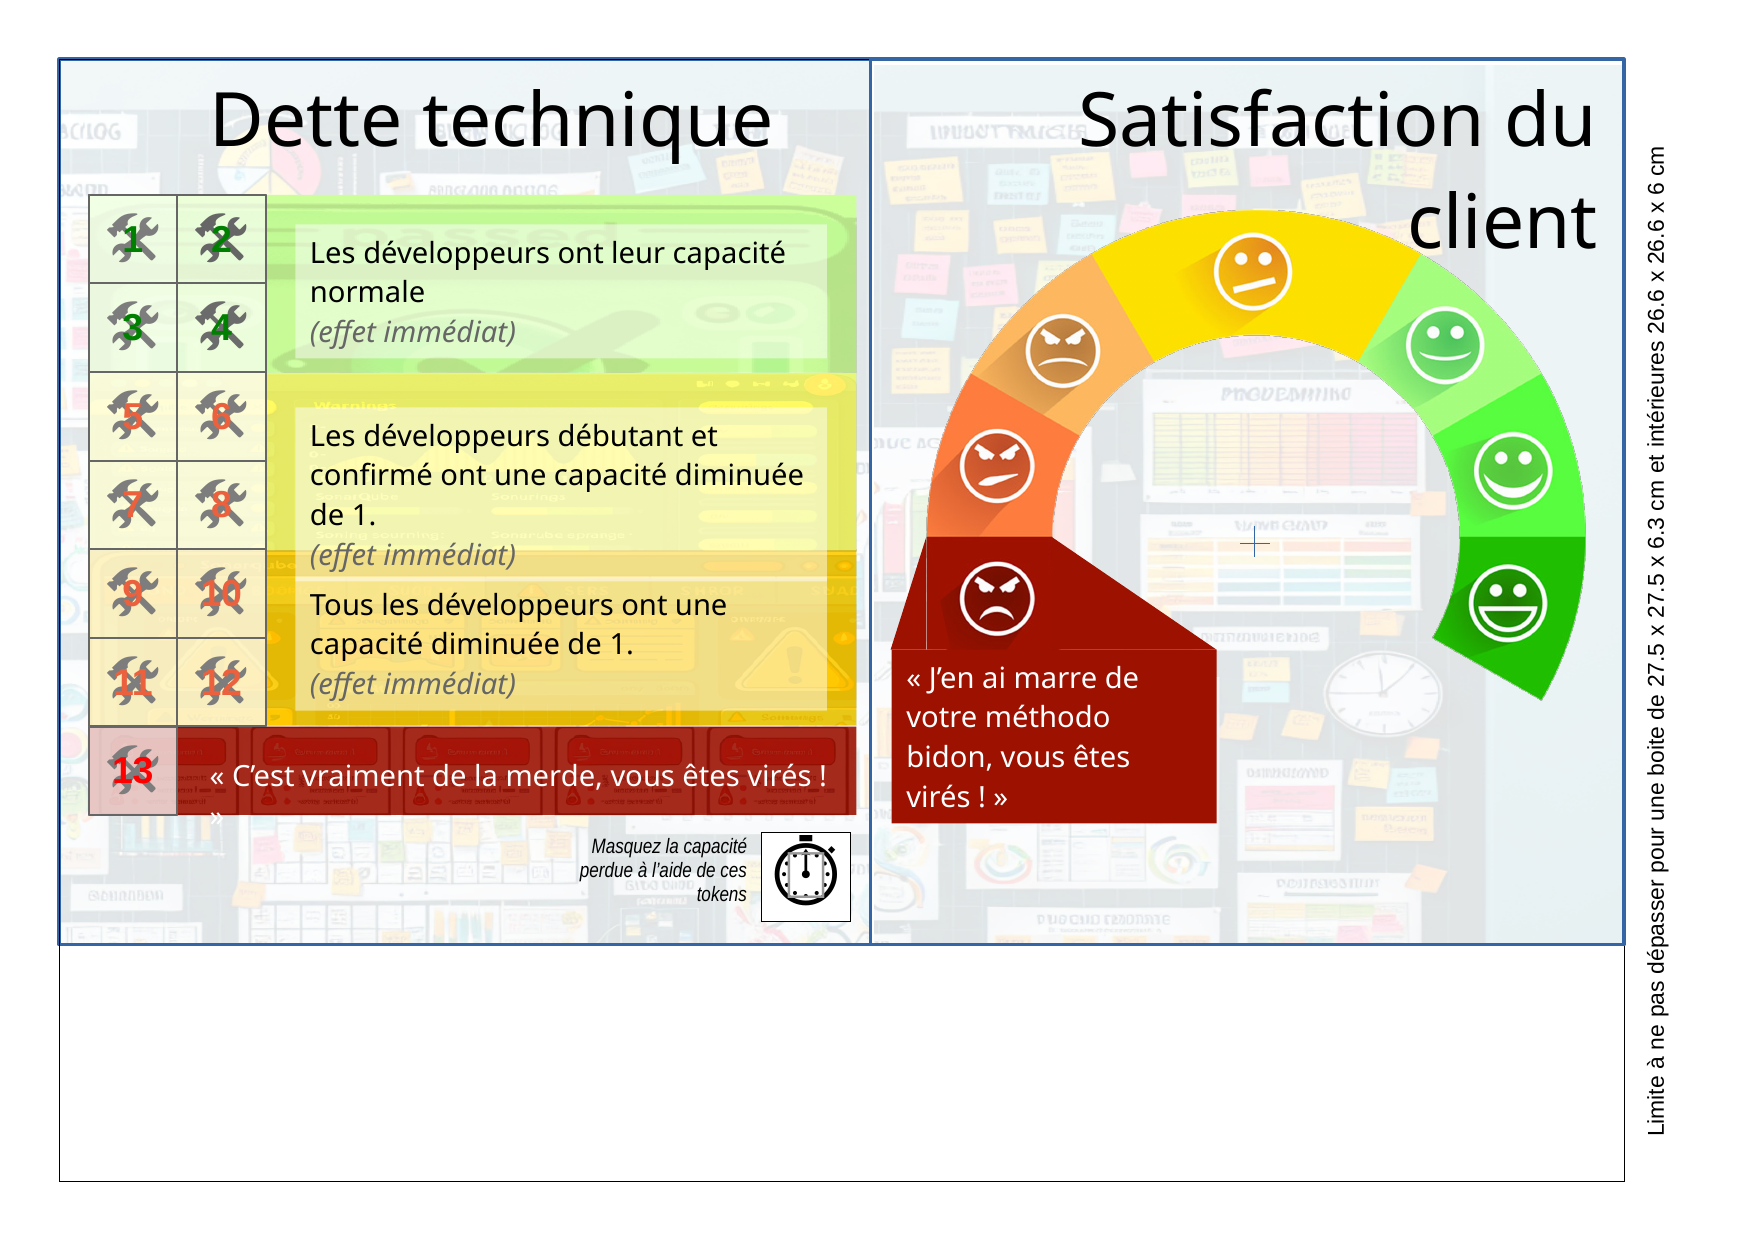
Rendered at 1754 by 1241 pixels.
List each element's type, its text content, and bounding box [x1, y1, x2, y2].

text_box 10 [177, 549, 266, 637]
text_box Dette technique [194, 59, 798, 165]
text_box Satisfaction du client [874, 61, 1613, 165]
text_box [1051, 536, 1217, 650]
text_box « C’est vraiment de la merde, vous êtes virés ! » [194, 747, 857, 834]
text_box Limite à ne pas dépasser pour une boite de 27.5 x 27.5 x 6.3 cm et intérieures 26.6 x 26.6 x 6 cm [1635, 88, 1695, 1152]
text_box 12 [177, 637, 266, 727]
text_box 6 [177, 372, 266, 460]
text_box 9 [88, 549, 177, 637]
picture [874, 65, 1622, 943]
text_box 13 [88, 726, 178, 815]
text_box Les développeurs ont leur capacité normale (effet immédiat) [295, 224, 827, 346]
text_box [890, 536, 951, 650]
text_box 11 [88, 637, 177, 726]
picture [61, 61, 869, 943]
text_box Les développeurs débutant et confirmé ont une capacité diminuée de 1. (effet immédiat) [295, 407, 827, 529]
text_box 5 [88, 372, 177, 460]
text_box [266, 194, 857, 201]
text_box 1 [88, 194, 177, 283]
text_box 8 [177, 460, 266, 549]
text_box 2 [177, 194, 266, 283]
text_box ❌ [762, 832, 851, 922]
text_box 4 [177, 283, 266, 372]
text_box « J’en ai marre de votre méthodo bidon, vous êtes virés ! » [891, 649, 1217, 771]
text_box 7 [88, 460, 177, 549]
text_box Masquez la capacité perdue à l’aide de ces tokens [531, 826, 762, 938]
text_box Tous les développeurs ont une capacité diminuée de 1. (effet immédiat) [295, 576, 827, 698]
text_box 3 [88, 283, 177, 372]
